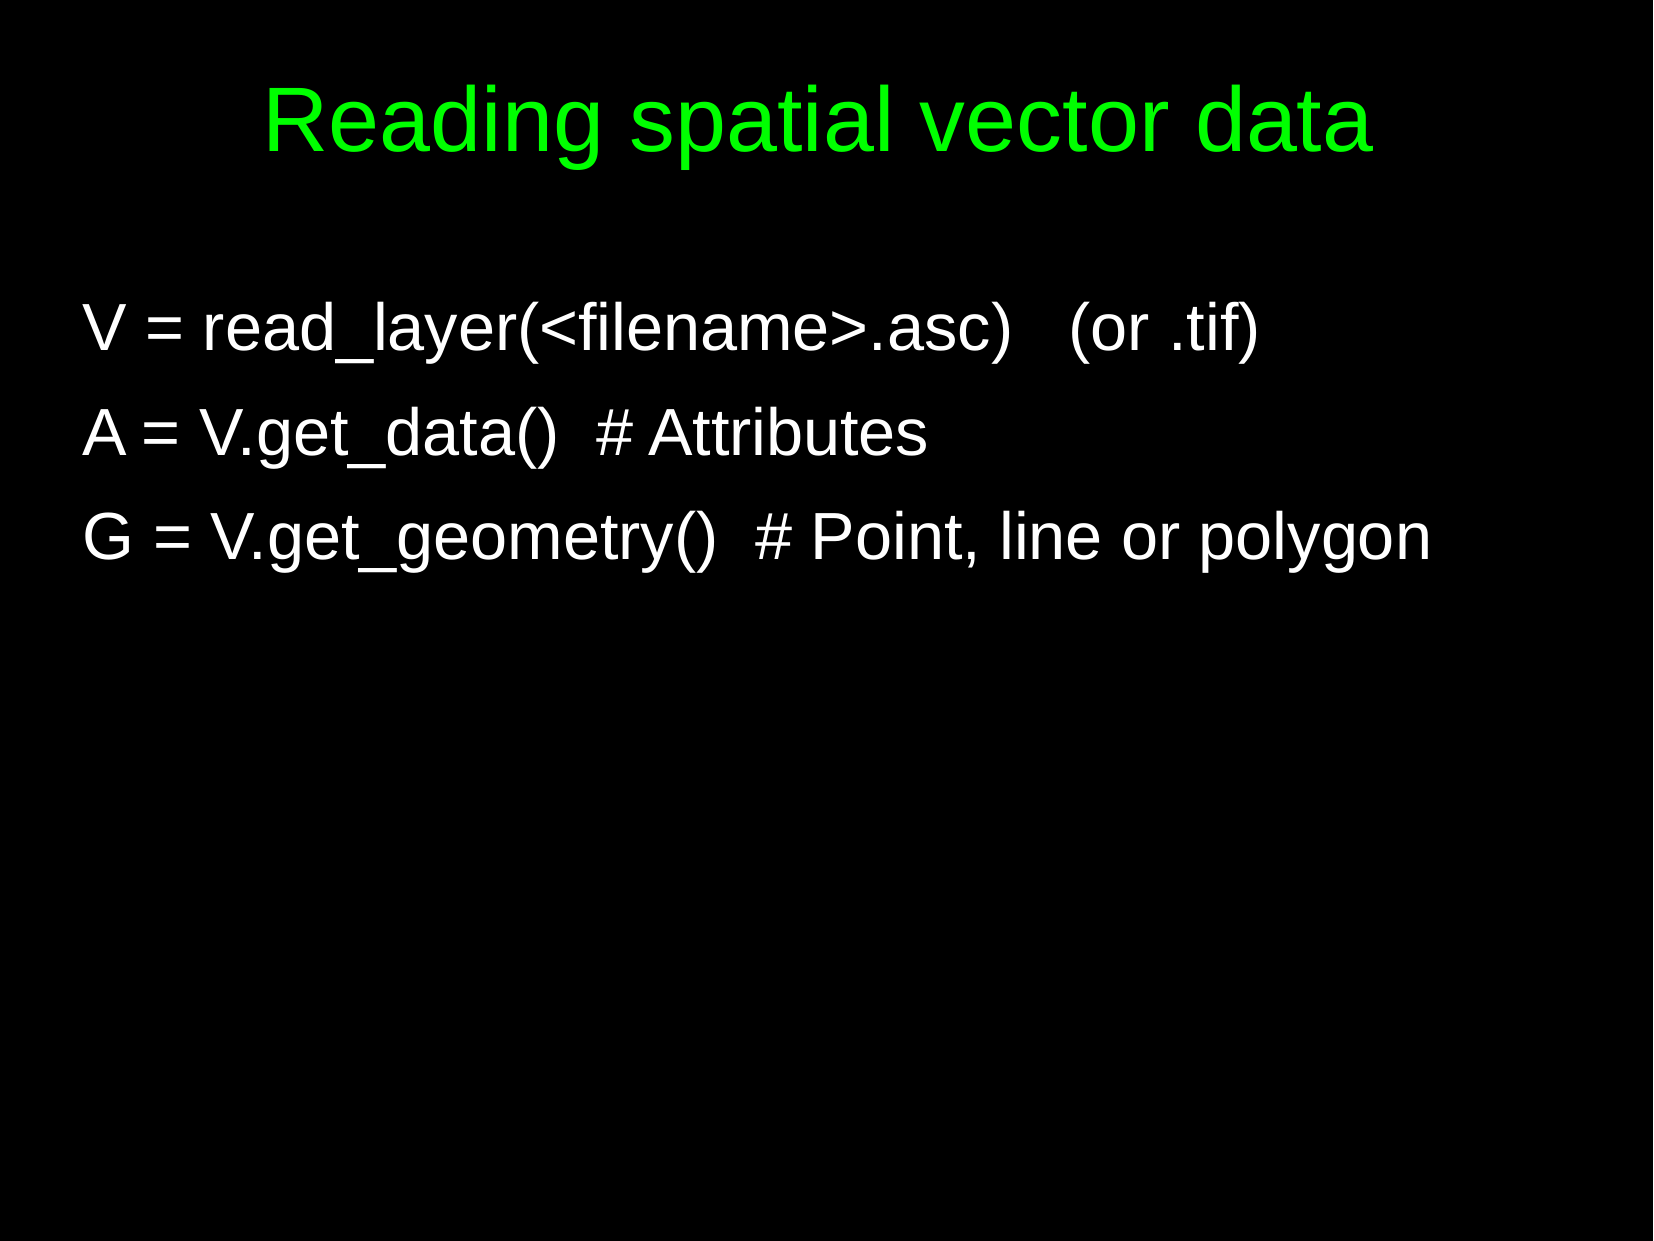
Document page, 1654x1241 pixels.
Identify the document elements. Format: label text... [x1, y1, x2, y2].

list V = read_layer(<filename>.asc) (or .tif) A = V.get_data() # Attributes G = V.get_geometry() # Point, line or polygon [82, 290, 1571, 1109]
title Reading spatial vector data [75, 14, 1563, 226]
